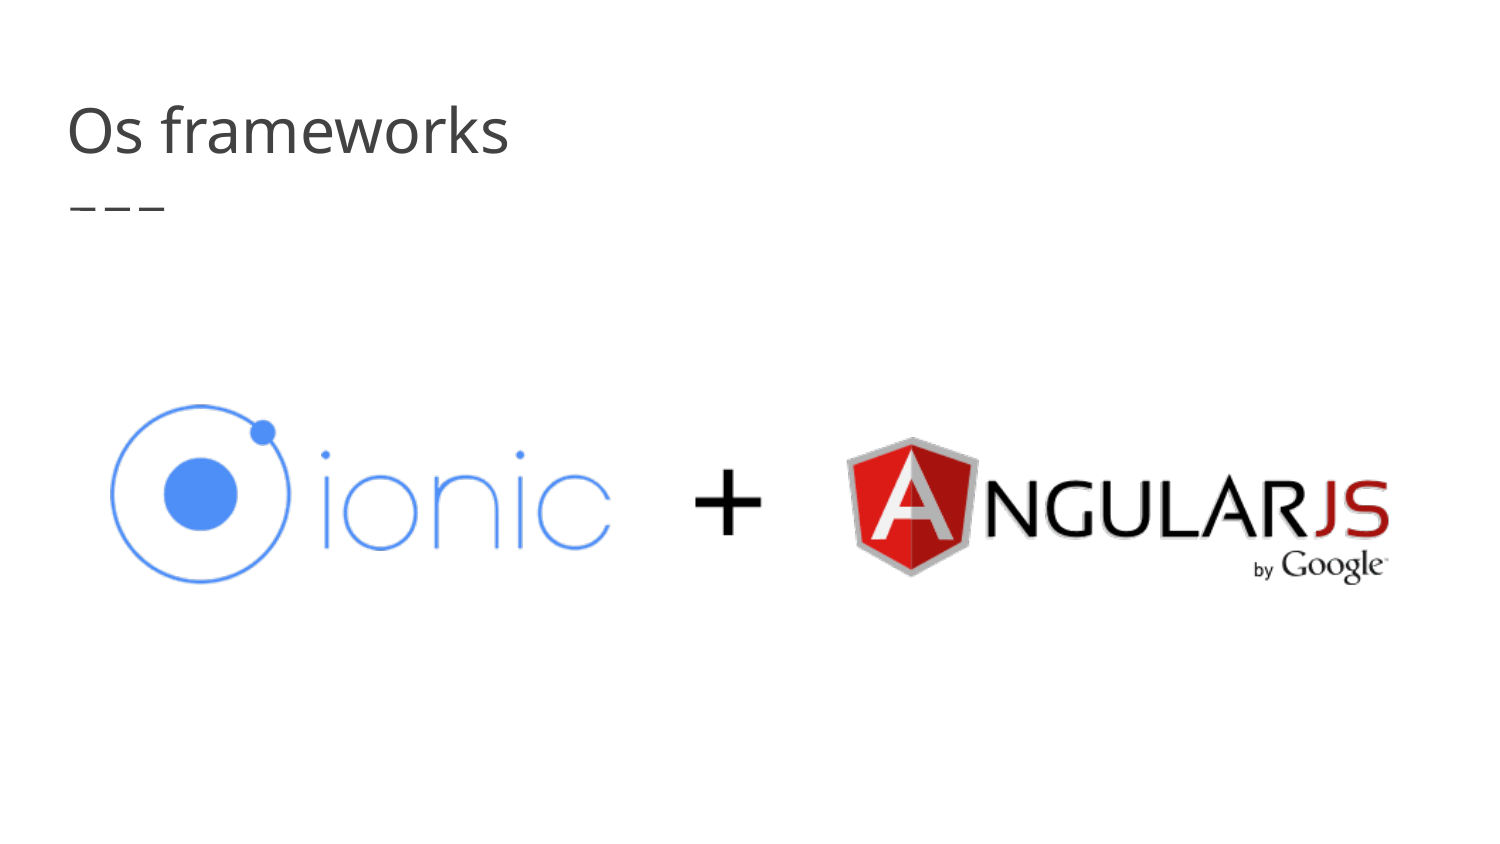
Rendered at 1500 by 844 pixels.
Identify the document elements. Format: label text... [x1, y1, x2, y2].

title Os frameworks [51, 61, 1449, 182]
picture [24, 331, 1475, 673]
